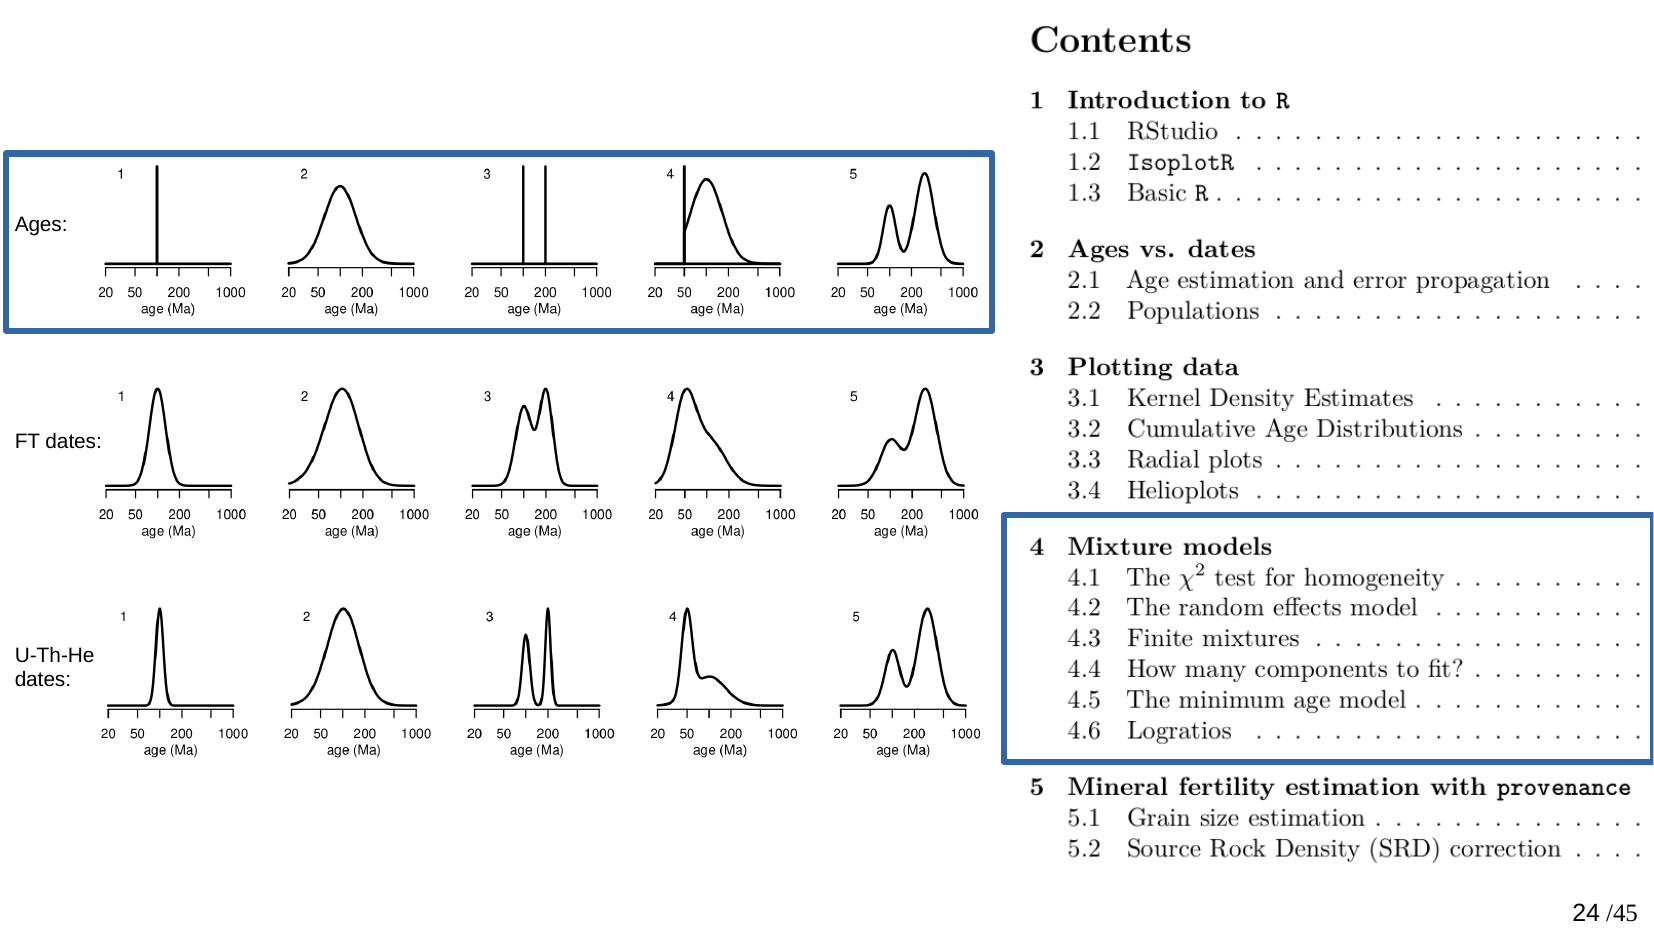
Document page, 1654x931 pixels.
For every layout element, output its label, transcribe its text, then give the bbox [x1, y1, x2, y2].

picture [1010, 518, 1650, 759]
text_box FT dates: [0, 422, 123, 502]
text_box Ages: [9, 205, 106, 251]
picture [96, 159, 984, 324]
picture [1010, 17, 1654, 512]
picture [96, 598, 984, 762]
picture [1010, 765, 1654, 875]
text_box U-Th-He dates: [0, 636, 123, 751]
picture [96, 376, 984, 541]
